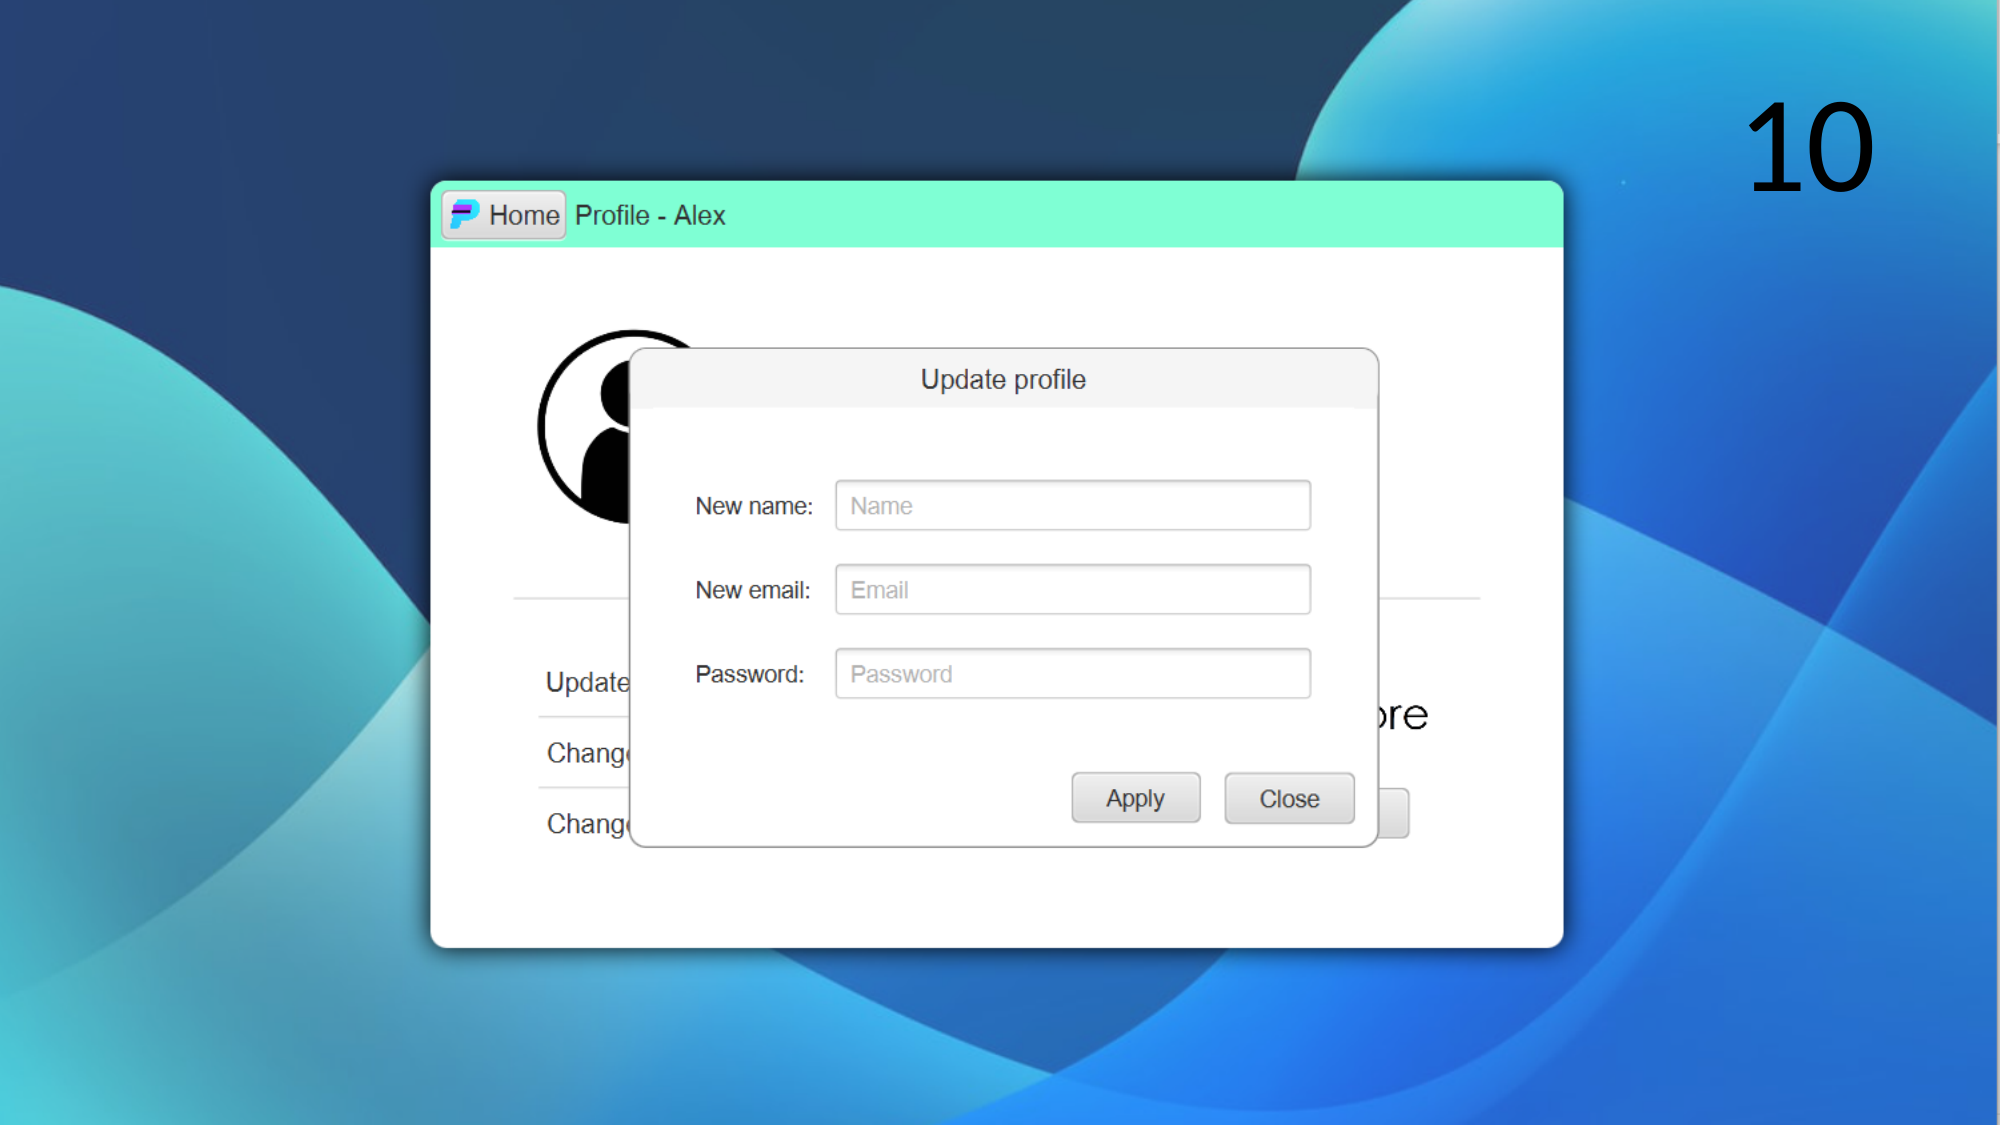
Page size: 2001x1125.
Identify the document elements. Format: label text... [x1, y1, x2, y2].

picture [0, 0, 2000, 1125]
text_box 10 [1721, 46, 1953, 228]
